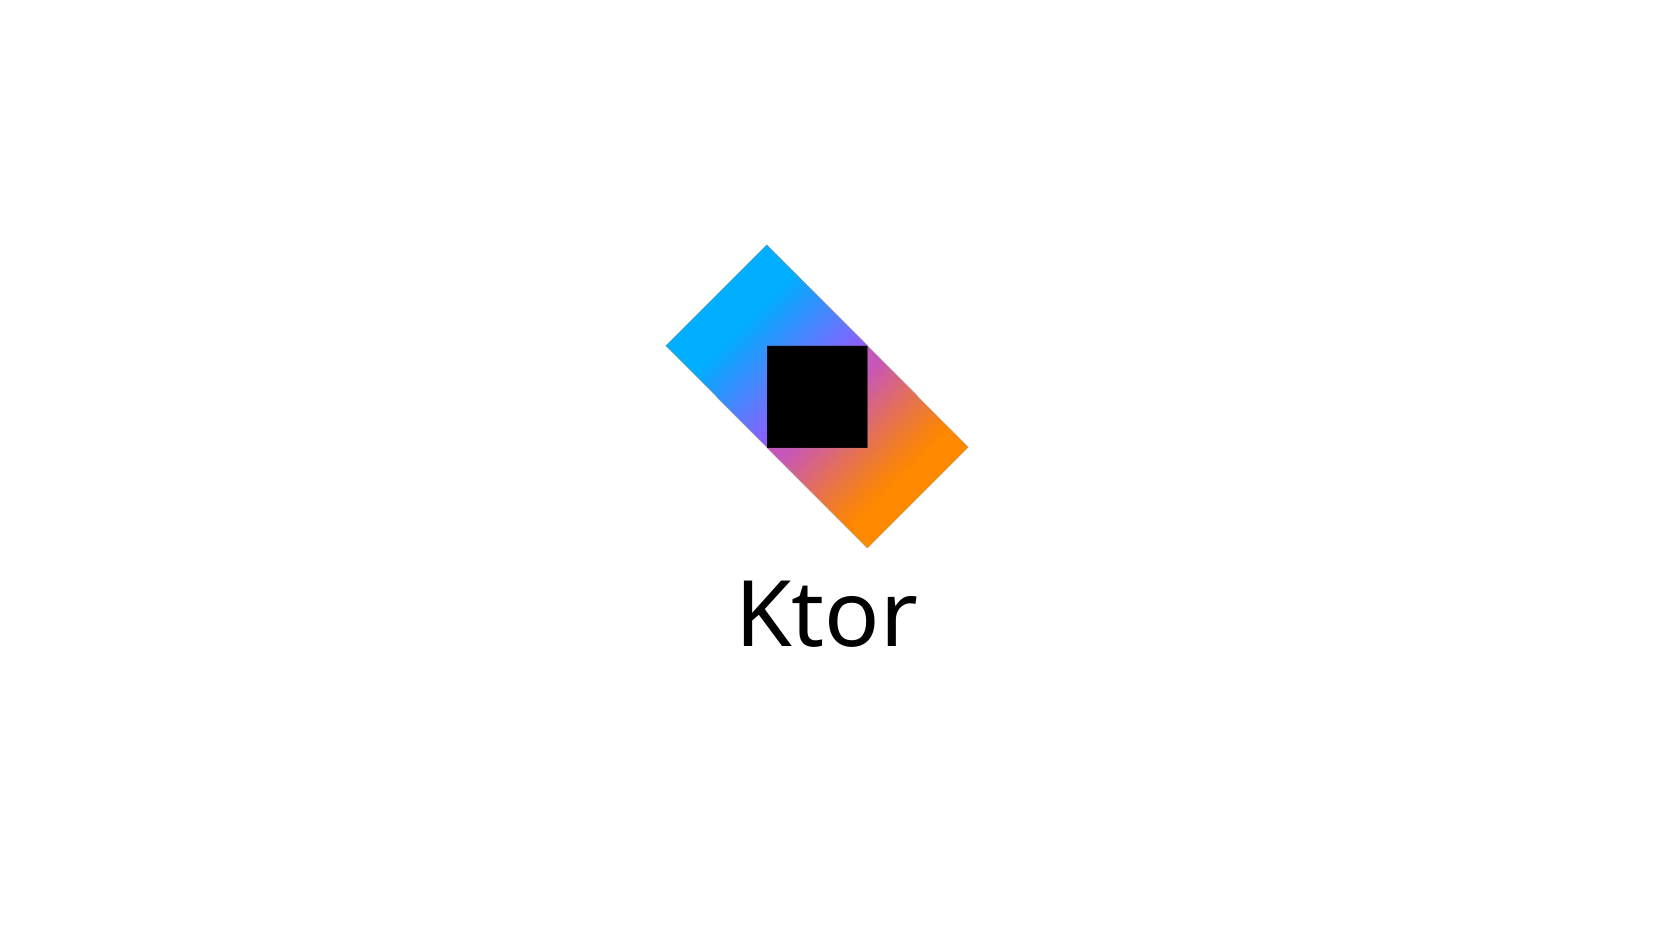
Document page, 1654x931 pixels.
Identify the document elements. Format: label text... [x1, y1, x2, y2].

title Ktor [82, 533, 1571, 689]
picture [665, 244, 976, 548]
